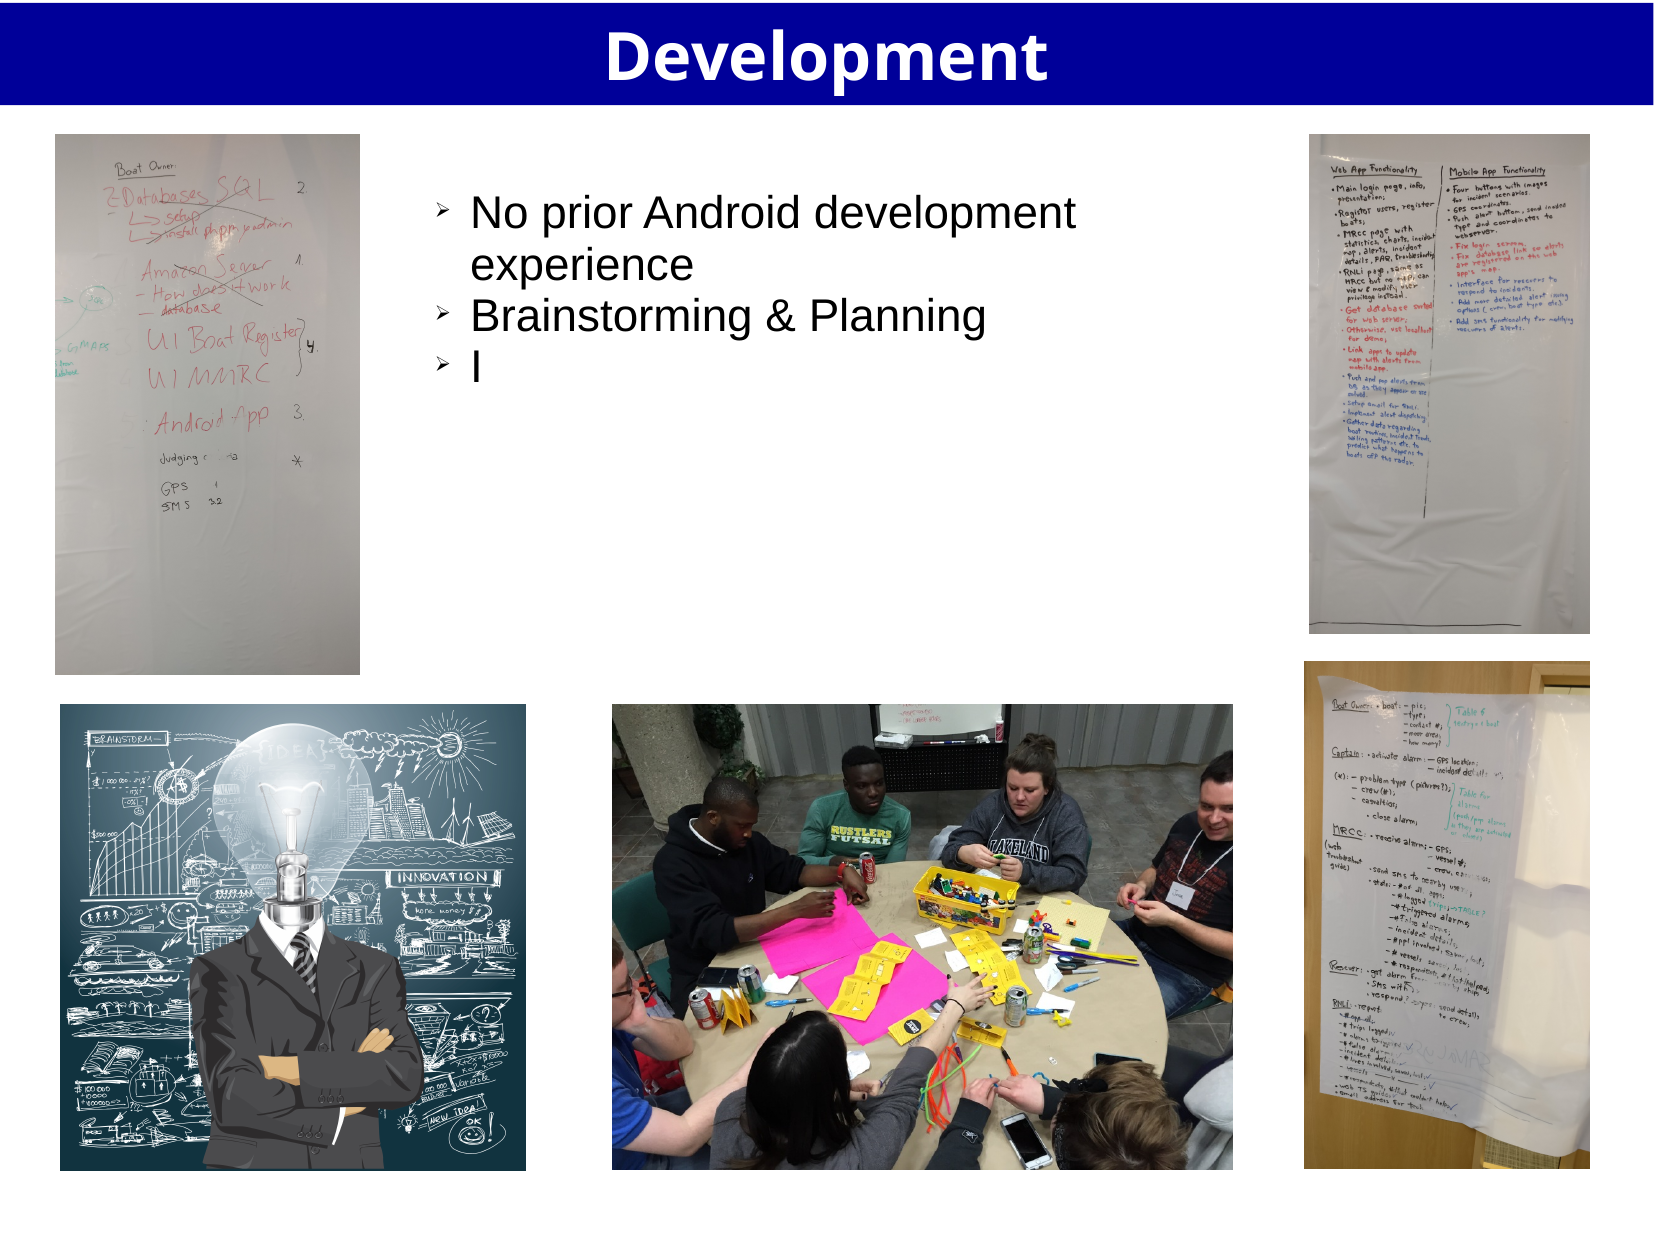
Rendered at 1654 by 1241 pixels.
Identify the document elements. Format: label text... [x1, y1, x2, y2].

picture [1309, 134, 1590, 634]
picture [1304, 661, 1590, 1169]
picture [55, 134, 360, 676]
picture [60, 704, 526, 1171]
title Development [0, 2, 1654, 106]
picture [612, 704, 1233, 1171]
text_box No prior Android development experience Brainstorming & Planning I [420, 180, 1261, 400]
